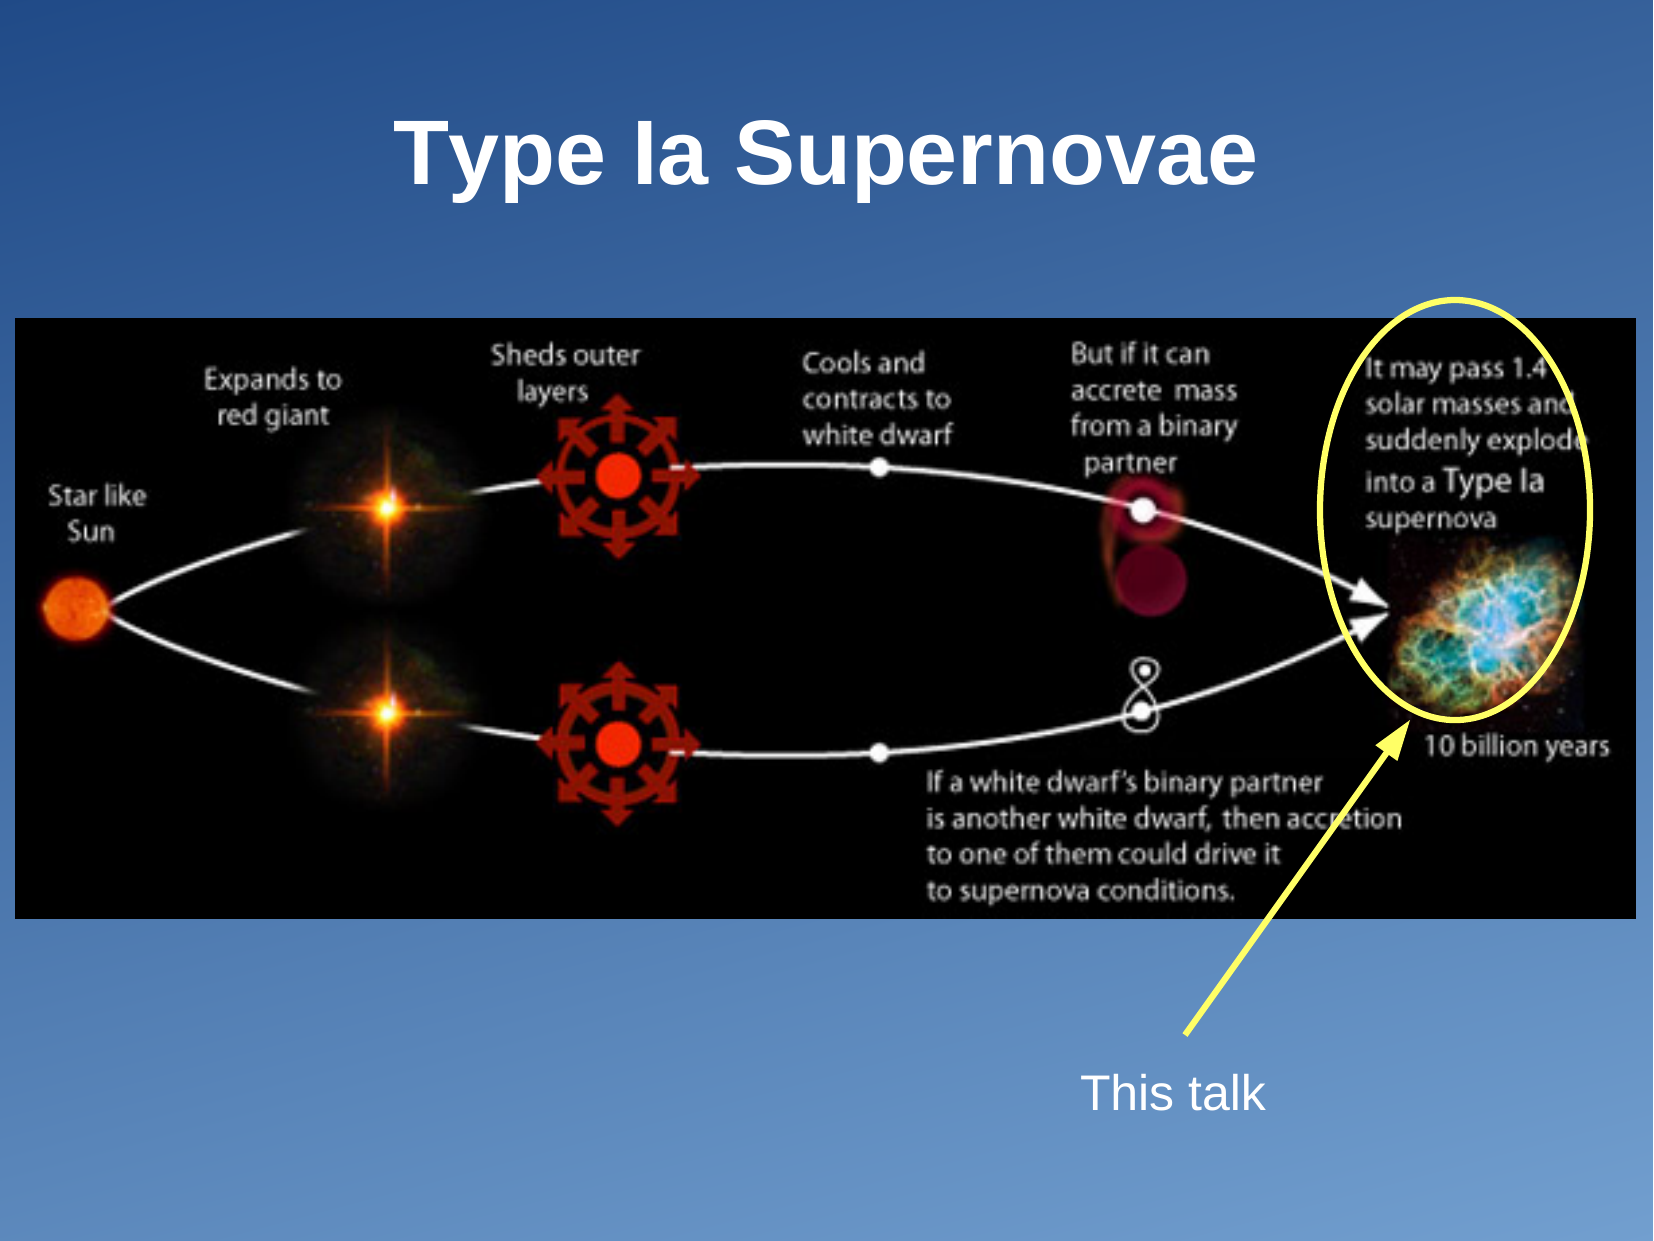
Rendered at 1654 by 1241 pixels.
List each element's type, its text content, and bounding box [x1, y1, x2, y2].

text_box This talk [1080, 1065, 1486, 1121]
picture [15, 318, 1636, 919]
picture [1324, 318, 1586, 716]
title Type Ia Supernovae [82, 49, 1571, 257]
